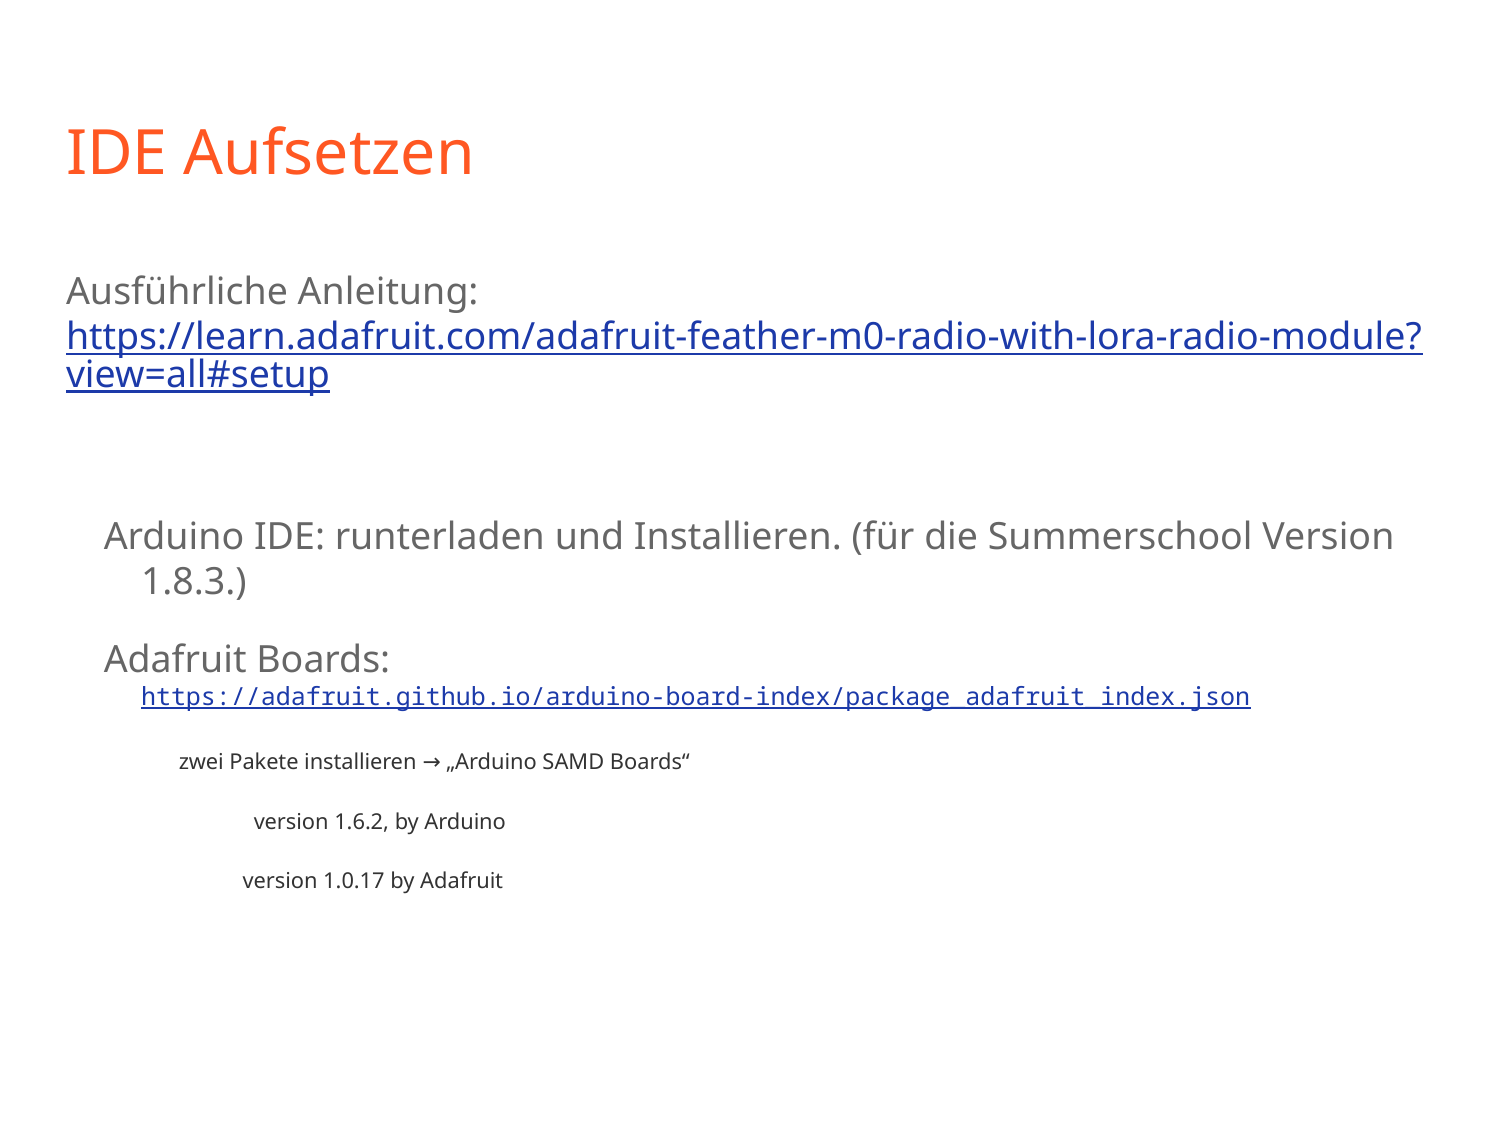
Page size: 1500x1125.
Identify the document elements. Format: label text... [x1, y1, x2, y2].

list Ausführliche Anleitung: https://learn.adafruit.com/adafruit-feather-m0-radio-with-lora-radio-module?view=all#setup Arduino IDE: runterladen und Installieren. (für die Summerschool Version 1.8.3.) Adafruit Boards: https://adafruit.github.io/arduino-board-index/package_adafruit_index.json zwei Pakete installieren → „Arduino SAMD Boards“ version 1.6.2, by Arduino version 1.0.17 by Adafruit [51, 252, 1449, 1000]
title IDE Aufsetzen [51, 97, 1449, 223]
